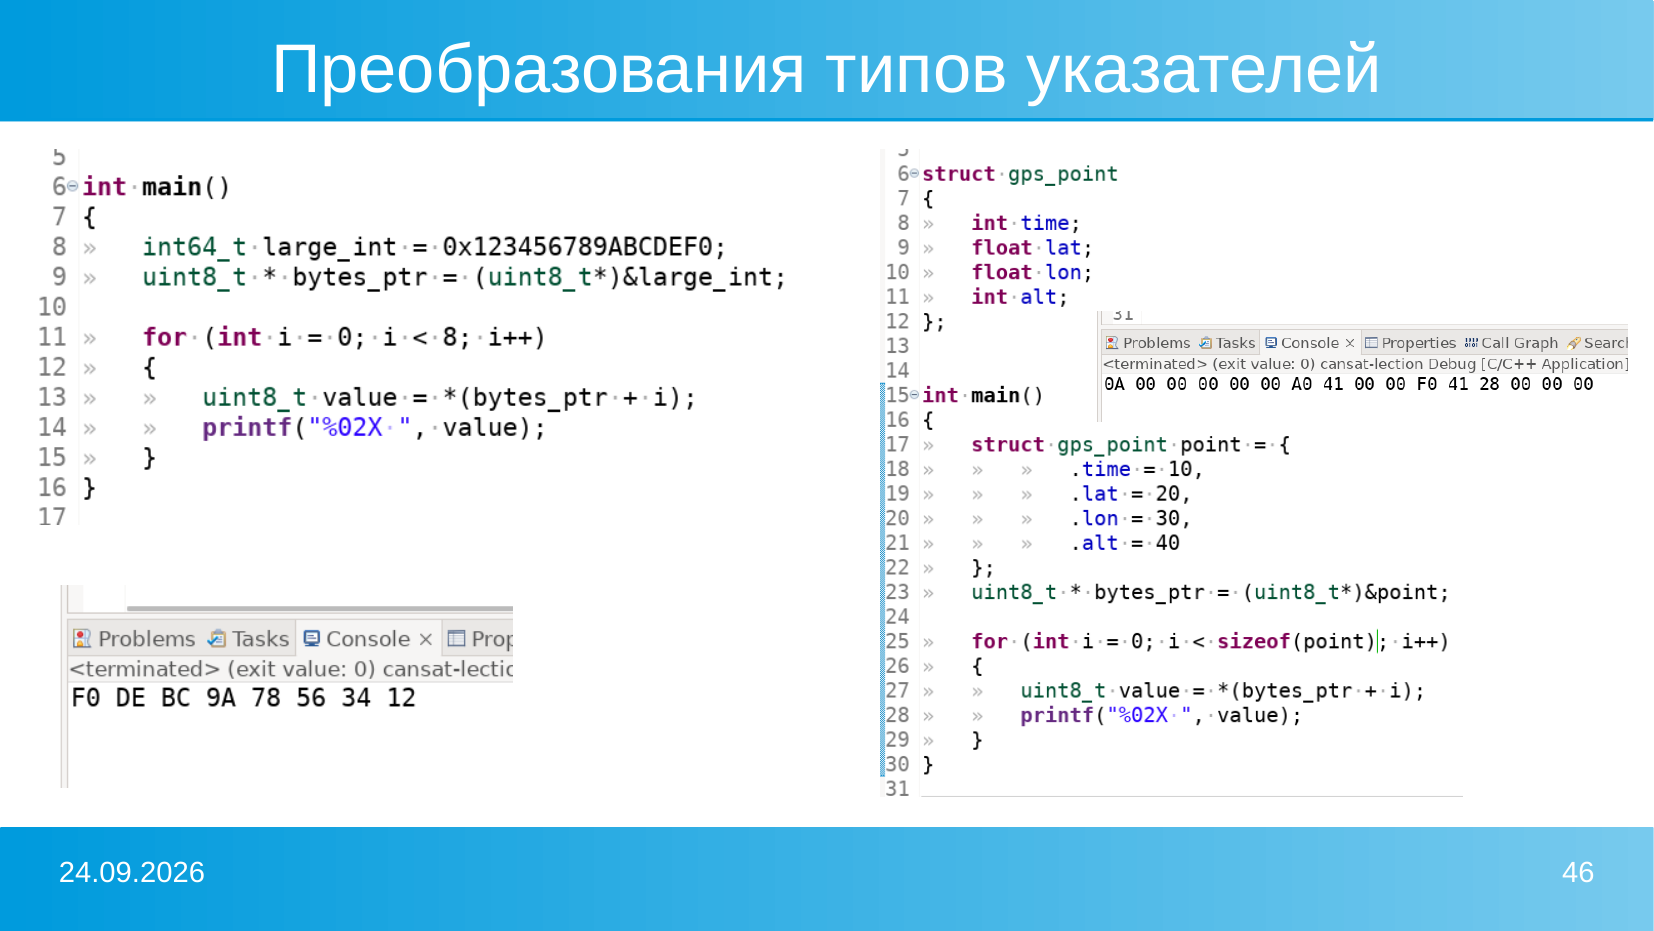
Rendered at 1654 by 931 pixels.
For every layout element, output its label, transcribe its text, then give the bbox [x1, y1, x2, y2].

picture [880, 149, 1628, 797]
picture [37, 149, 827, 525]
title Преобразования типов указателей [59, 29, 1595, 108]
picture [37, 585, 513, 788]
